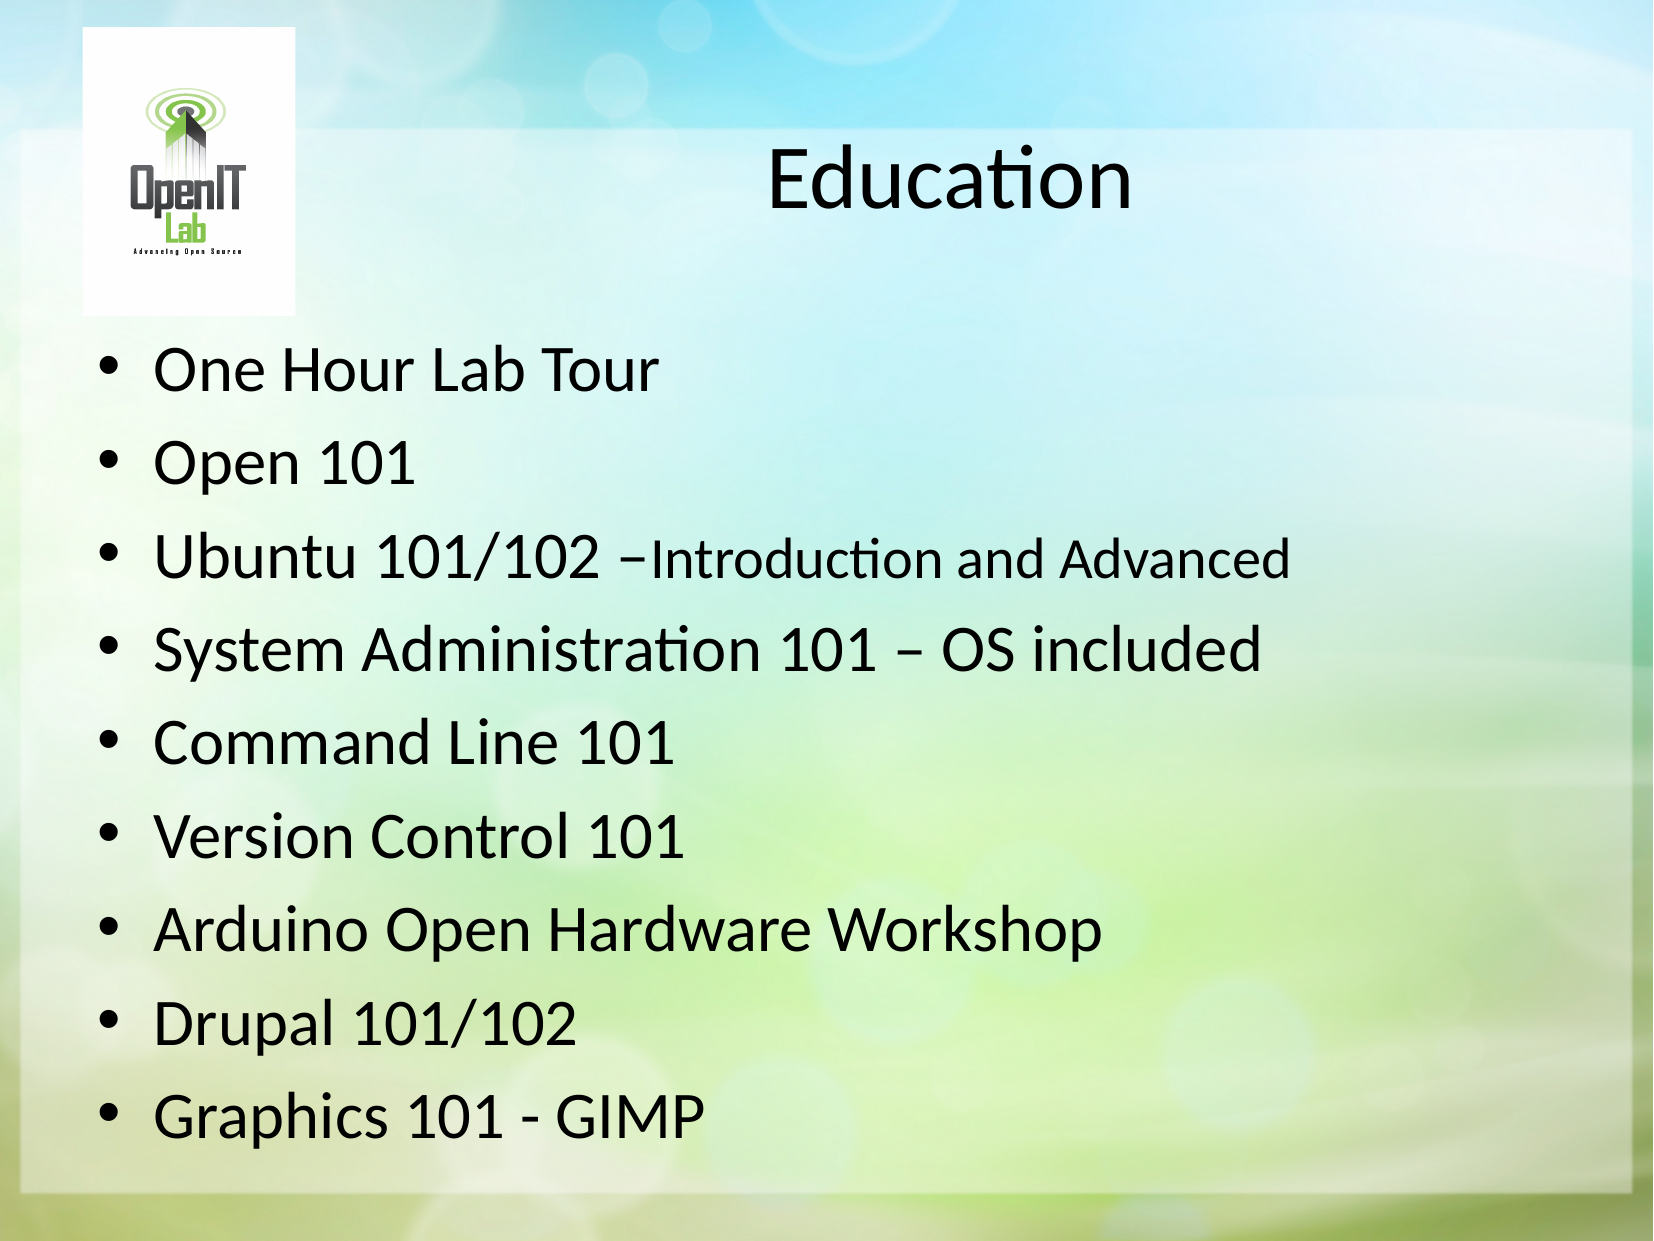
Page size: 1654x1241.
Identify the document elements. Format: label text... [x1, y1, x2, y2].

list One Hour Lab Tour Open 101 Ubuntu 101/102 –Introduction and Advanced System Administration 101 – OS included Command Line 101 Version Control 101 Arduino Open Hardware Workshop Drupal 101/102 Graphics 101 - GIMP [82, 316, 1571, 1189]
chart [82, 27, 296, 316]
title Education [330, 68, 1571, 276]
picture [0, 0, 1653, 1241]
